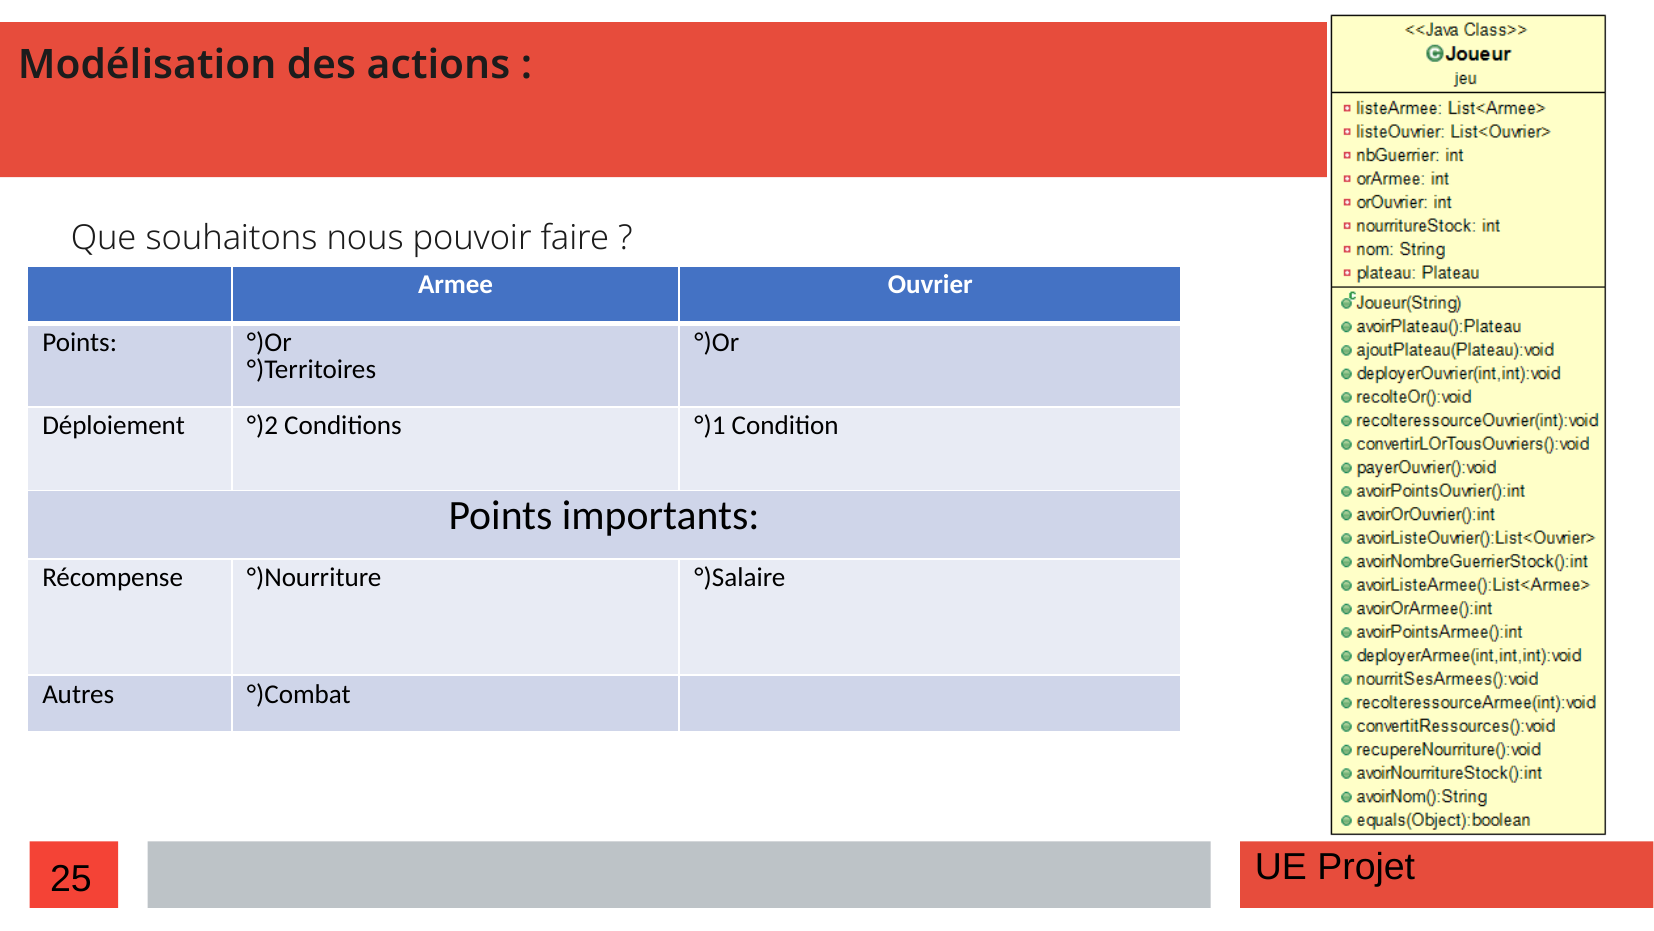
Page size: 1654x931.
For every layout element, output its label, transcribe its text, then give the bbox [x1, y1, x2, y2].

list Modélisation des actions : [17, 35, 745, 293]
text_box 25 [35, 850, 130, 908]
table_cell °)1 Condition [680, 408, 944, 490]
table_cell °)Combat [233, 676, 678, 731]
table_cell Points: [28, 326, 231, 406]
picture [944, 11, 1654, 839]
table_cell °)Nourriture [233, 560, 678, 674]
table_cell Récompense [28, 560, 231, 674]
list Que souhaitons nous pouvoir faire ? [23, 212, 750, 470]
table_header Armee [233, 267, 678, 321]
table_cell °)Salaire [680, 560, 944, 674]
table_cell Autres [28, 676, 231, 731]
table_cell °)Or °)Territoires [233, 326, 678, 406]
table_cell °)Or [680, 326, 944, 406]
table_header Ouvrier [680, 267, 944, 321]
text_box UE Projet [1240, 838, 1489, 896]
table_cell [680, 676, 944, 731]
table_header [28, 267, 231, 321]
table_cell Points importants: [28, 491, 944, 558]
table_cell °)2 Conditions [233, 408, 678, 490]
table_cell Déploiement [28, 408, 231, 490]
